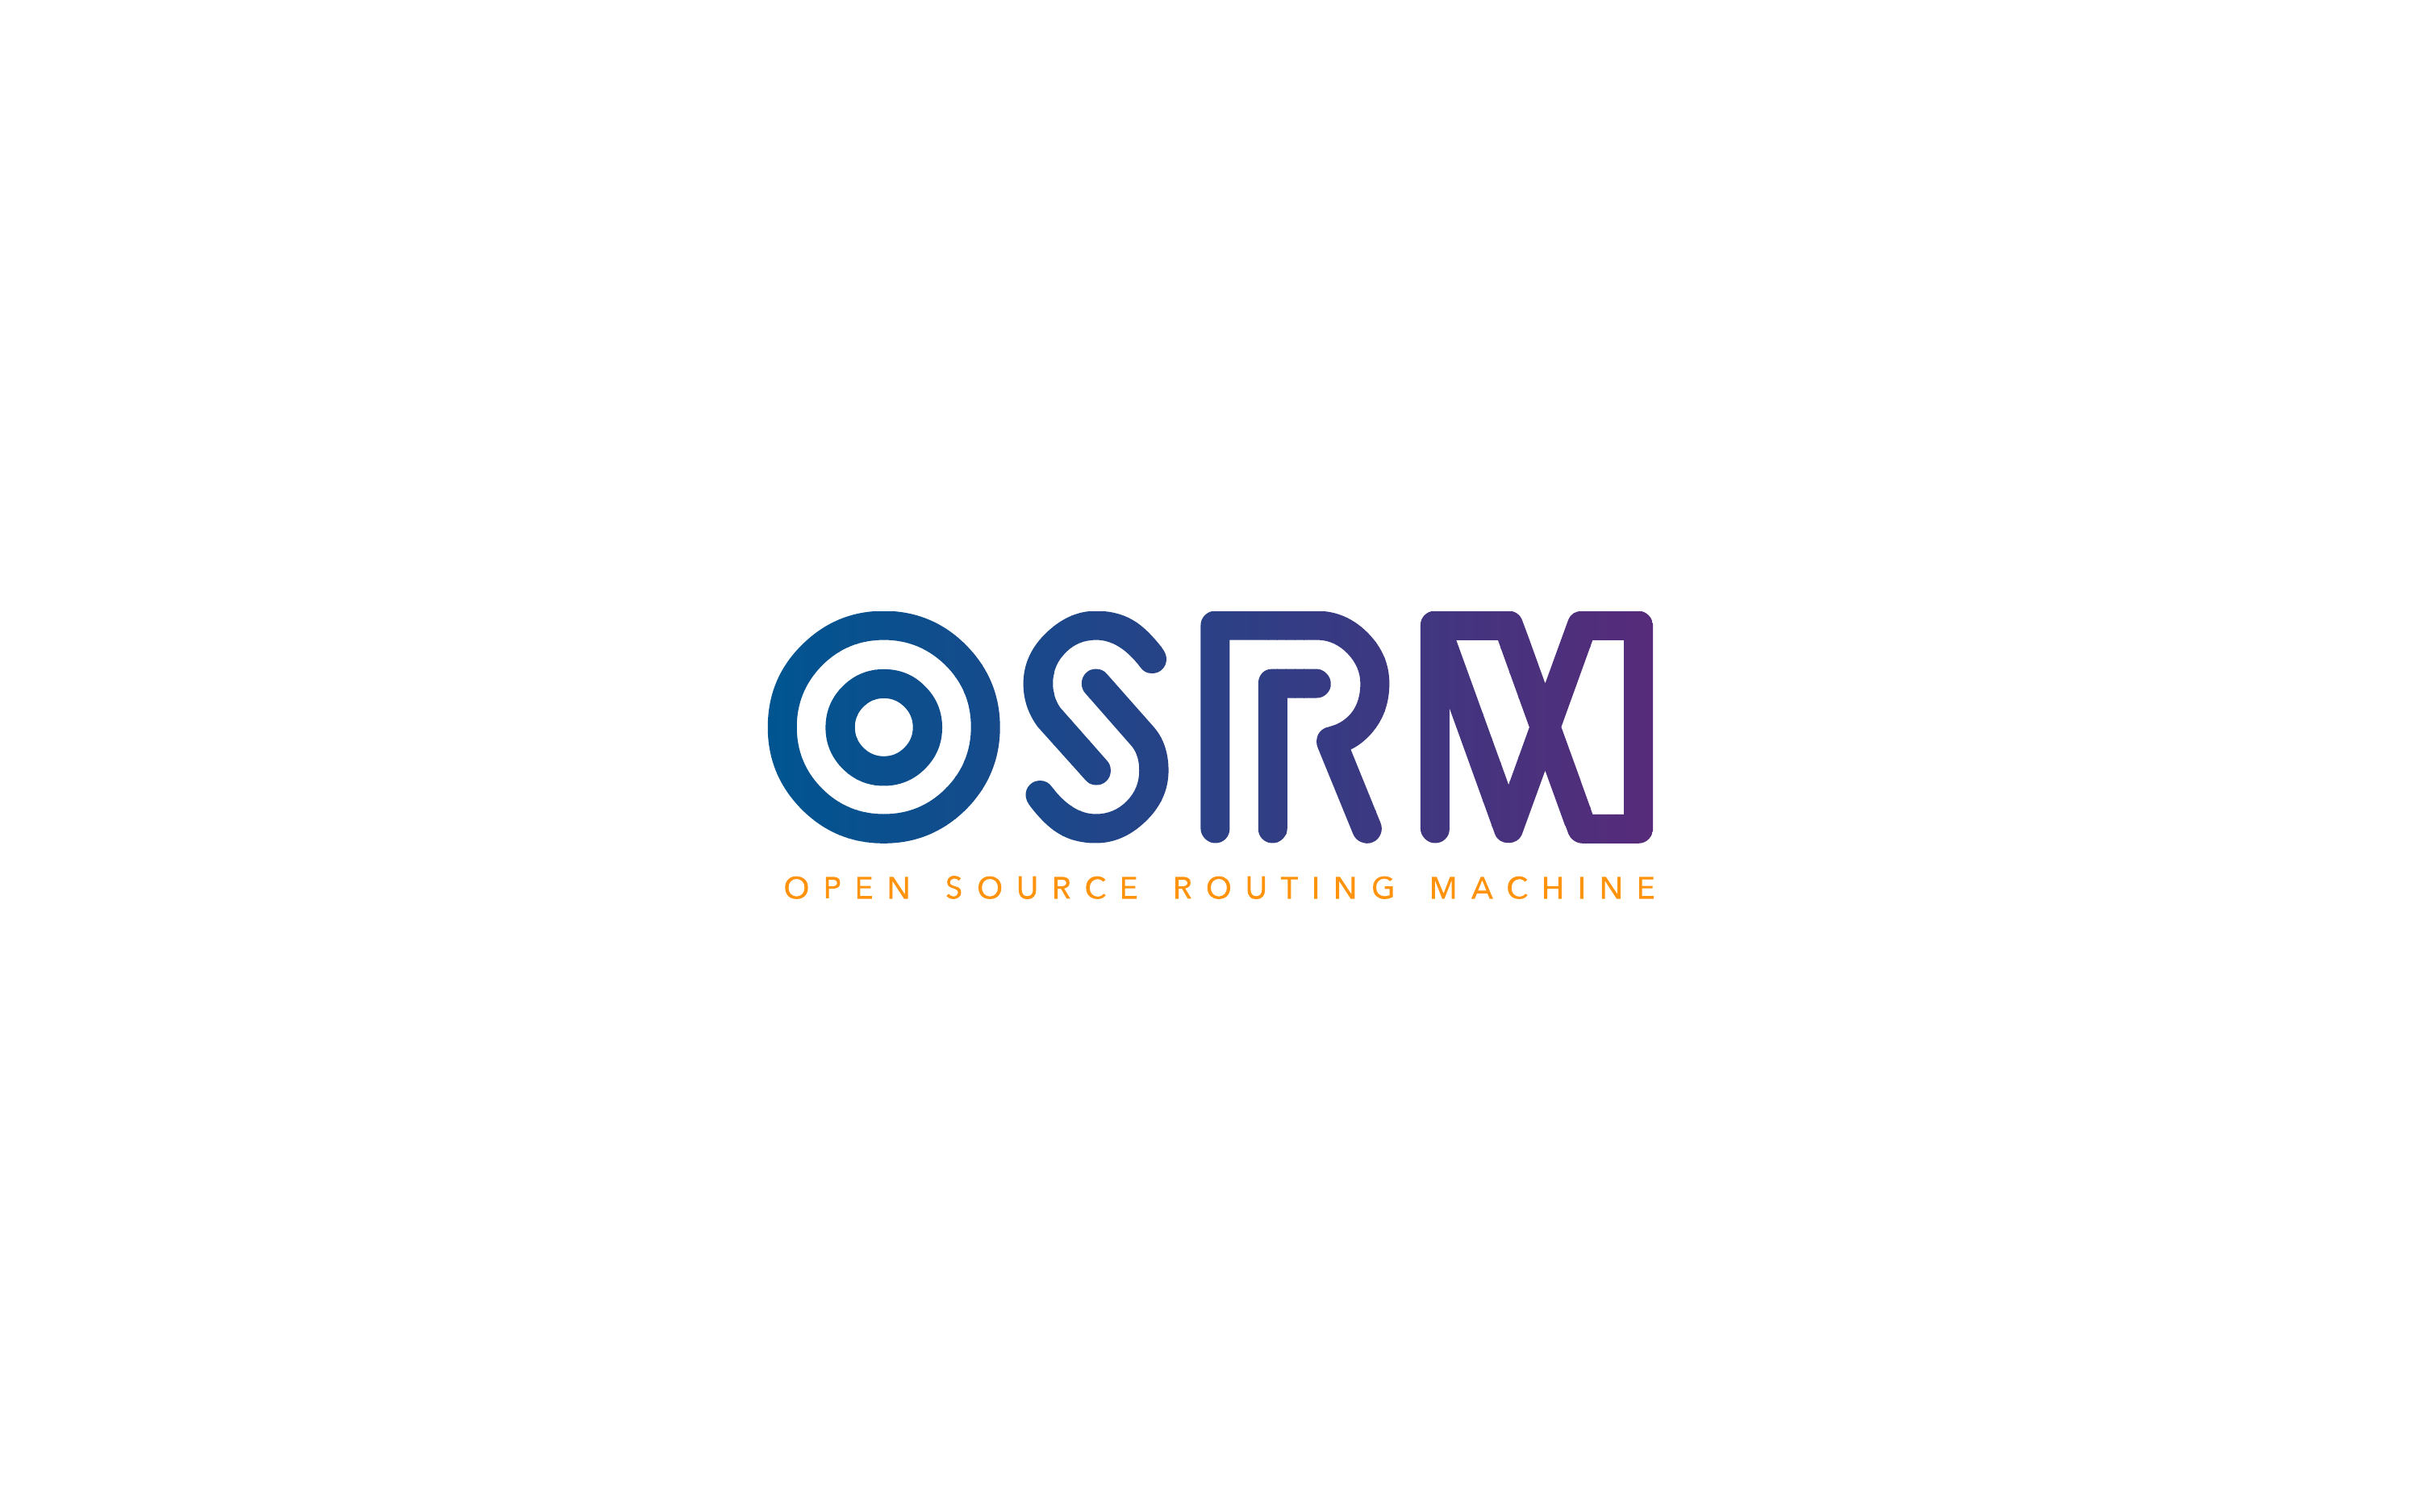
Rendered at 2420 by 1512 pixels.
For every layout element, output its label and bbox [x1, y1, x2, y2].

picture [755, 602, 1665, 910]
